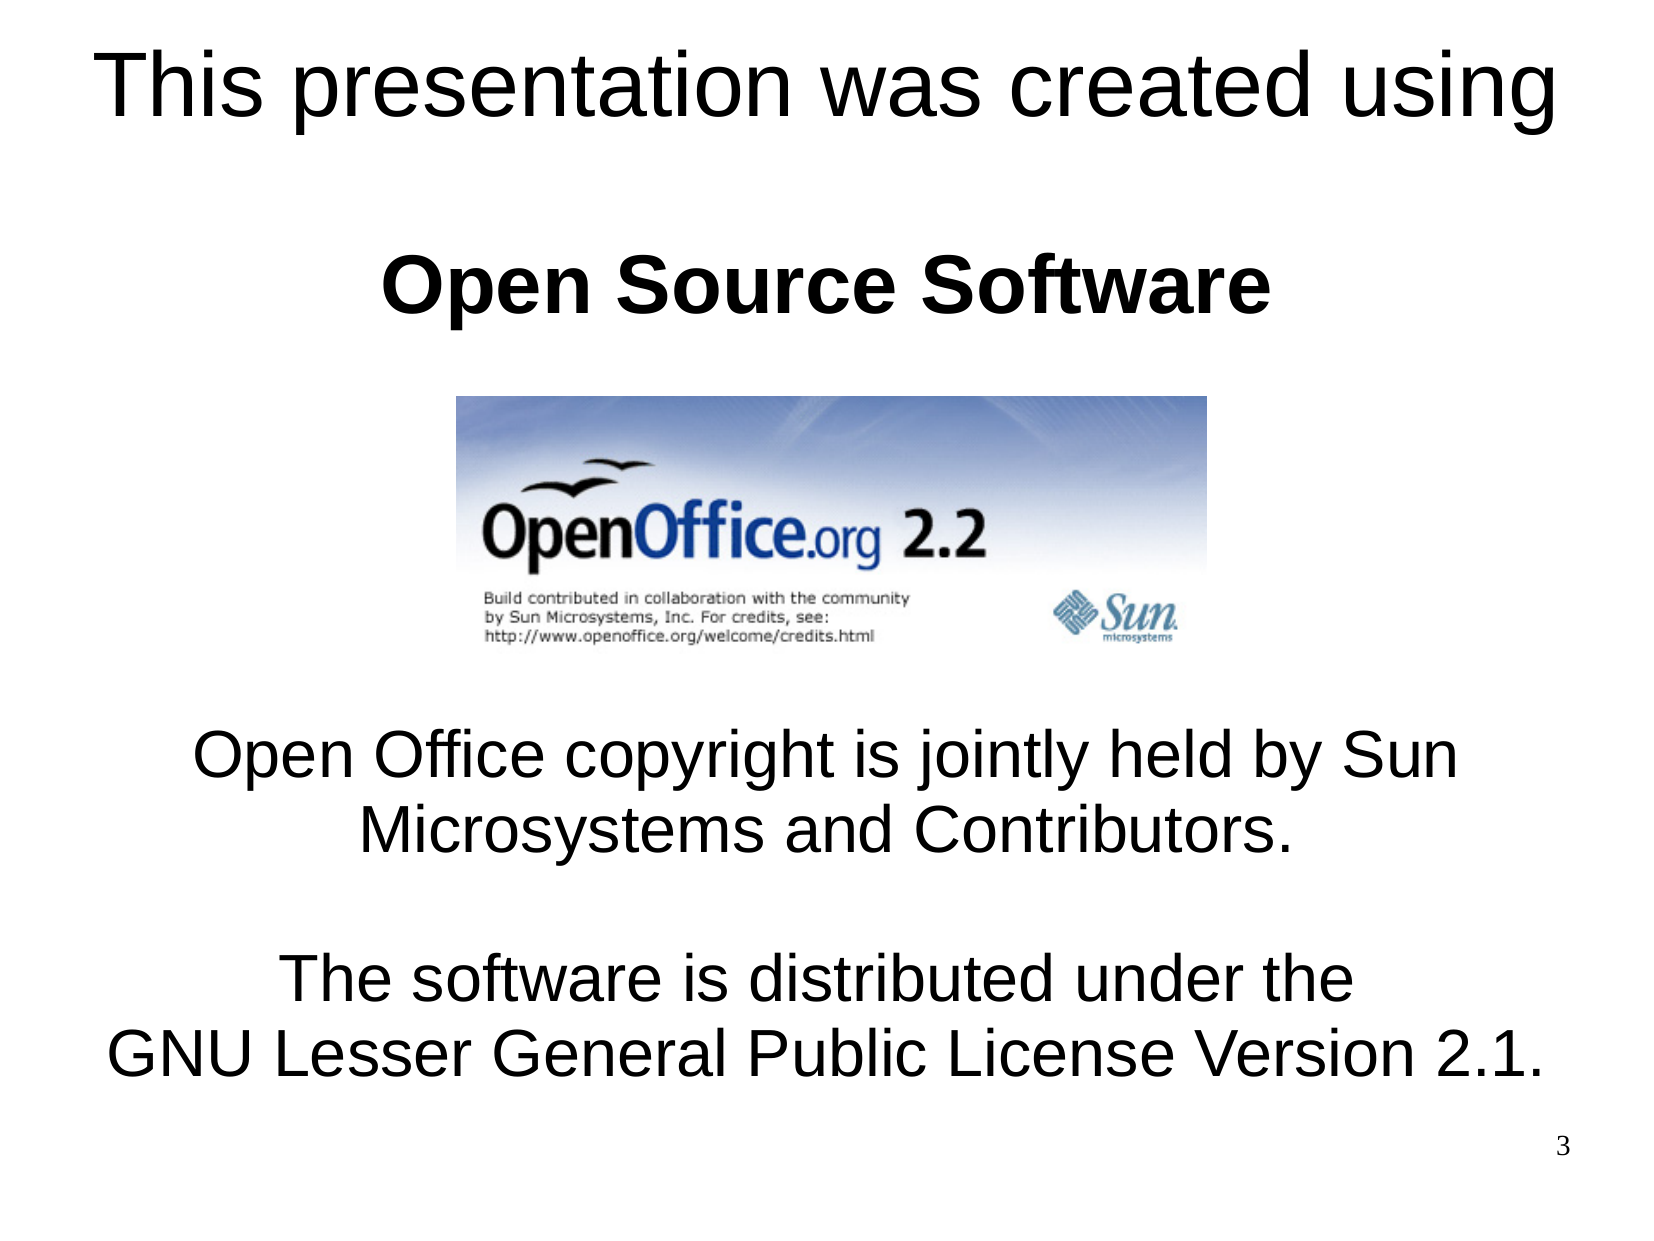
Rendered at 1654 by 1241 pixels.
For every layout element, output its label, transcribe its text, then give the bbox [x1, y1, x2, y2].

picture [456, 396, 1207, 654]
text_box Open Office copyright is jointly held by Sun Microsystems and Contributors. The software is distributed under the GNU Lesser General Public License Version 2.1. [82, 716, 1571, 1091]
title This presentation was created using Open Source Software [82, 33, 1571, 332]
